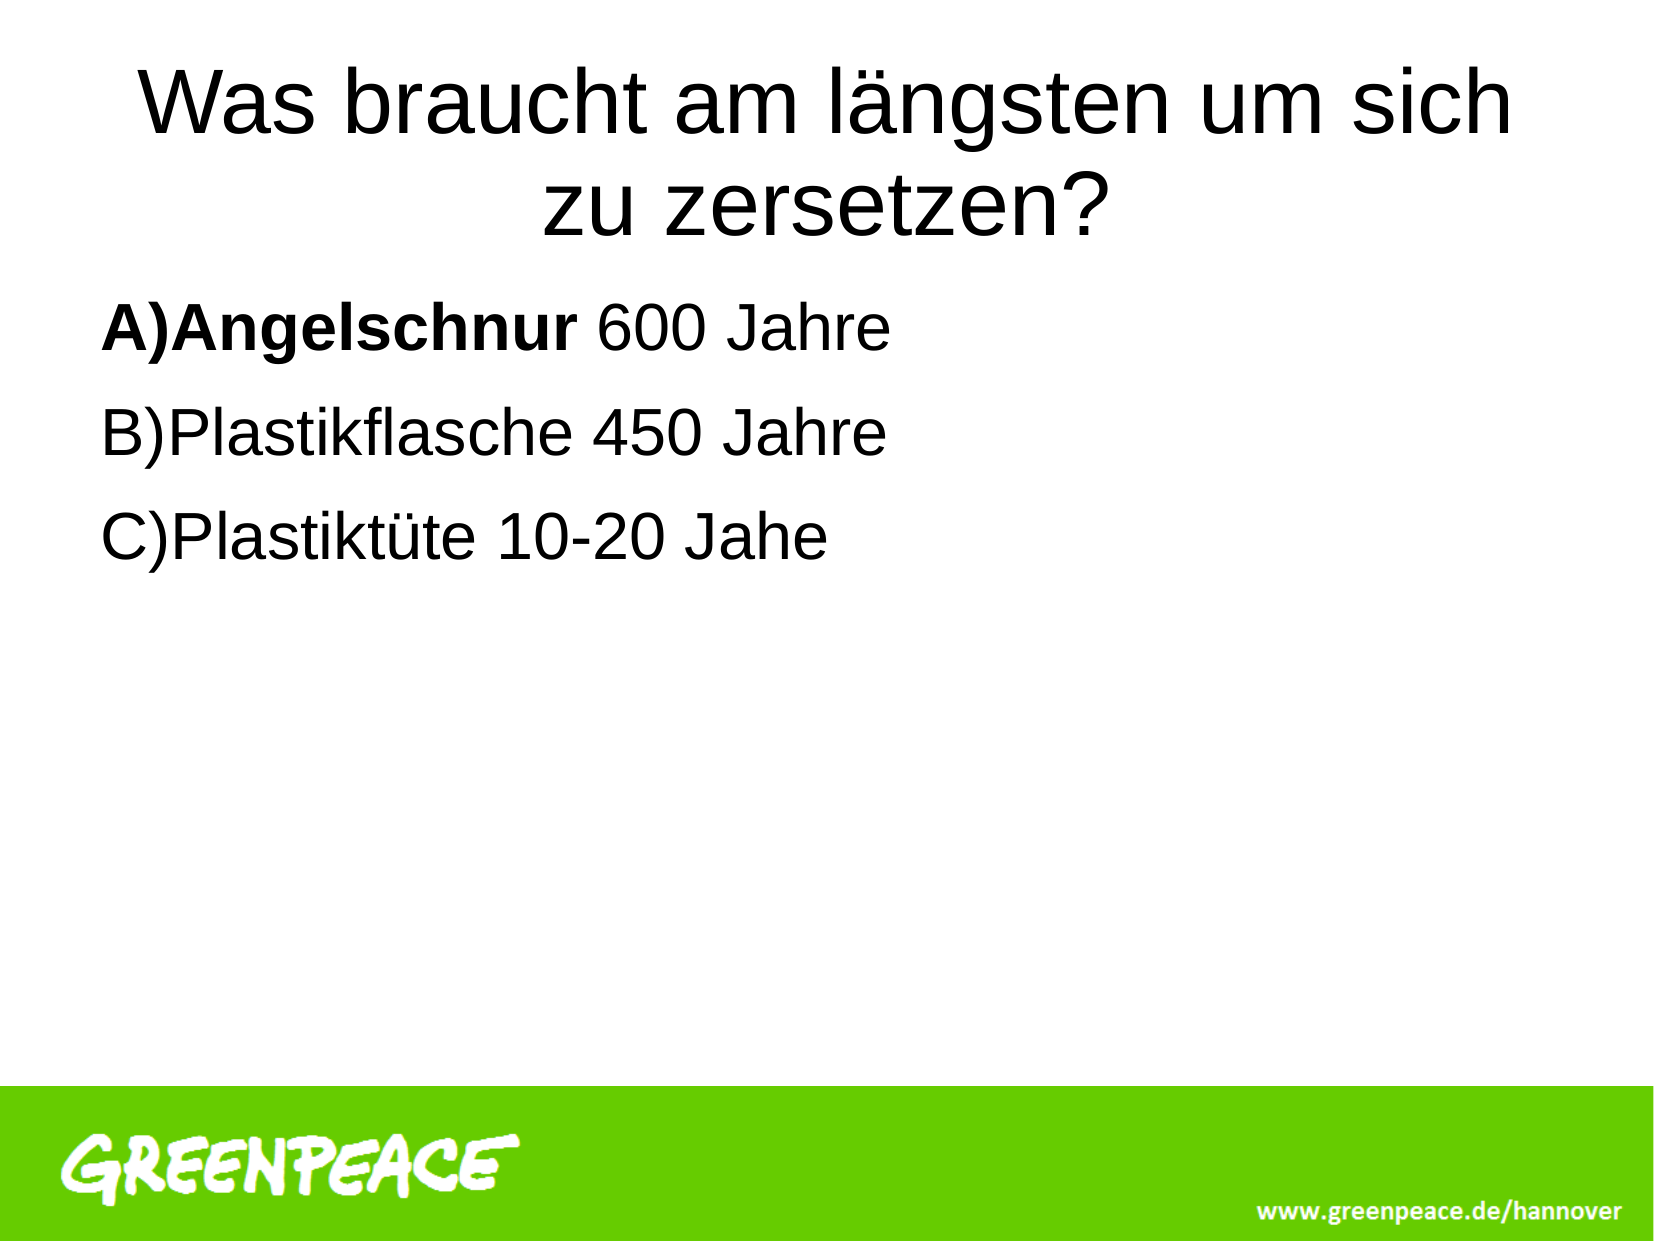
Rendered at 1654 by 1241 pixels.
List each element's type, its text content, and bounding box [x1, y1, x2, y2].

title Was braucht am längsten um sich zu zersetzen? [82, 49, 1571, 257]
list Angelschnur 600 Jahre Plastikflasche 450 Jahre Plastiktüte 10-20 Jahe [82, 290, 1571, 1010]
picture [0, 1086, 1654, 1241]
